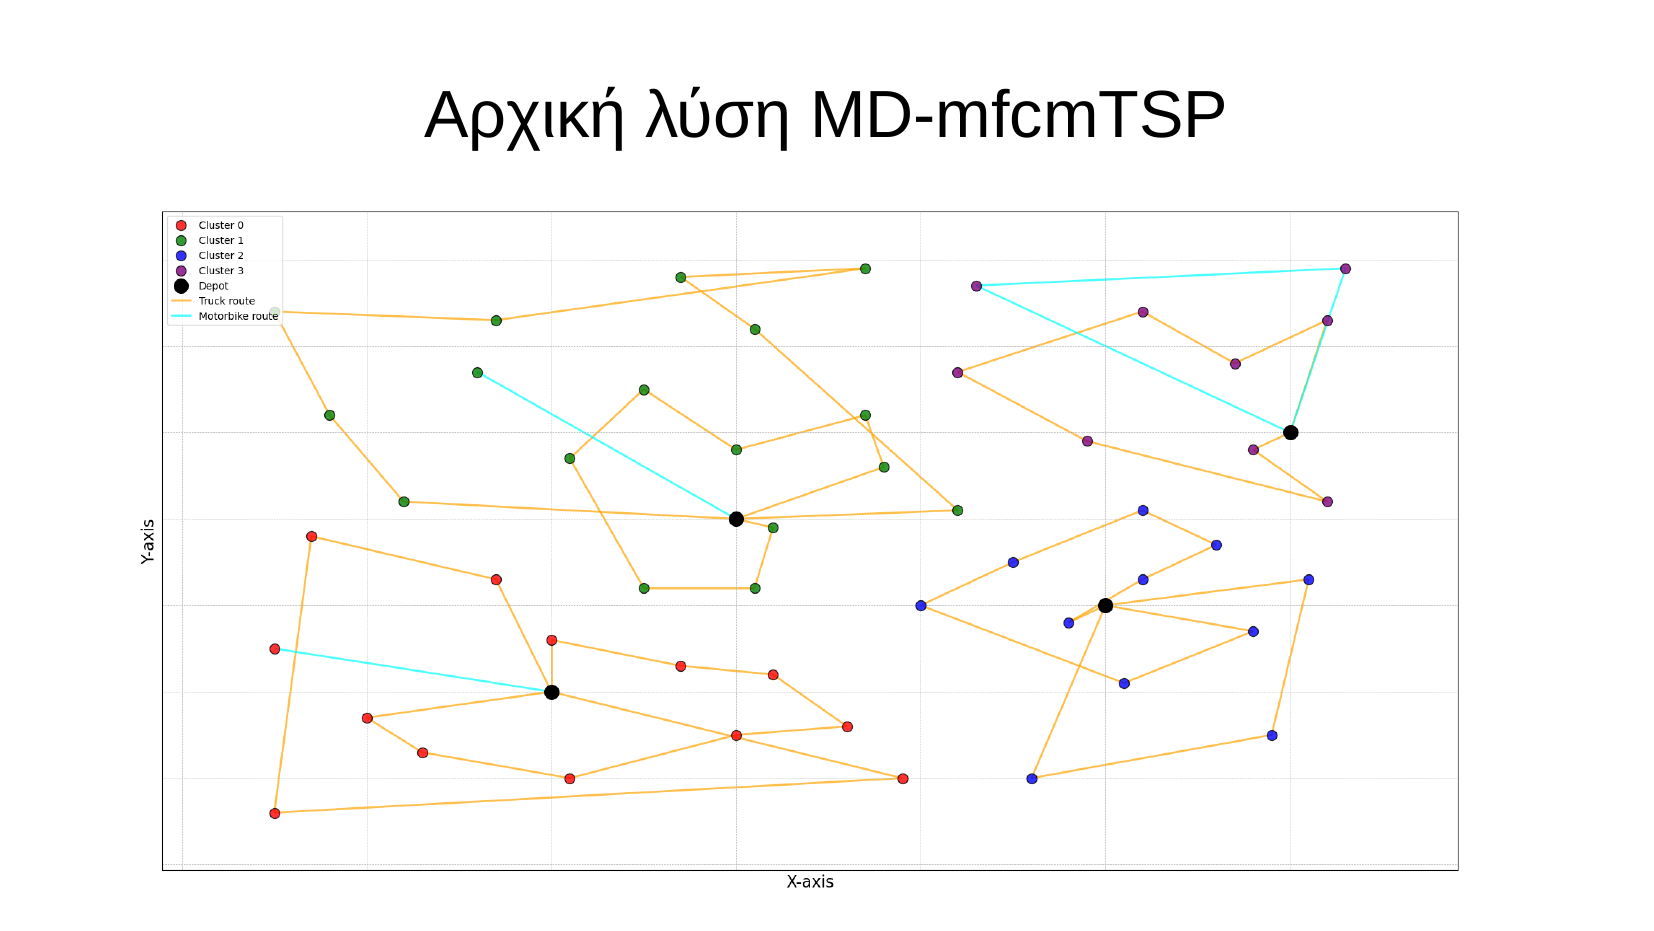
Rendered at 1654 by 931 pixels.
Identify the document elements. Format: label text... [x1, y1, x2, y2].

title Αρχική λύση MD-mfcmTSP [82, 37, 1571, 193]
picture [112, 201, 1474, 901]
